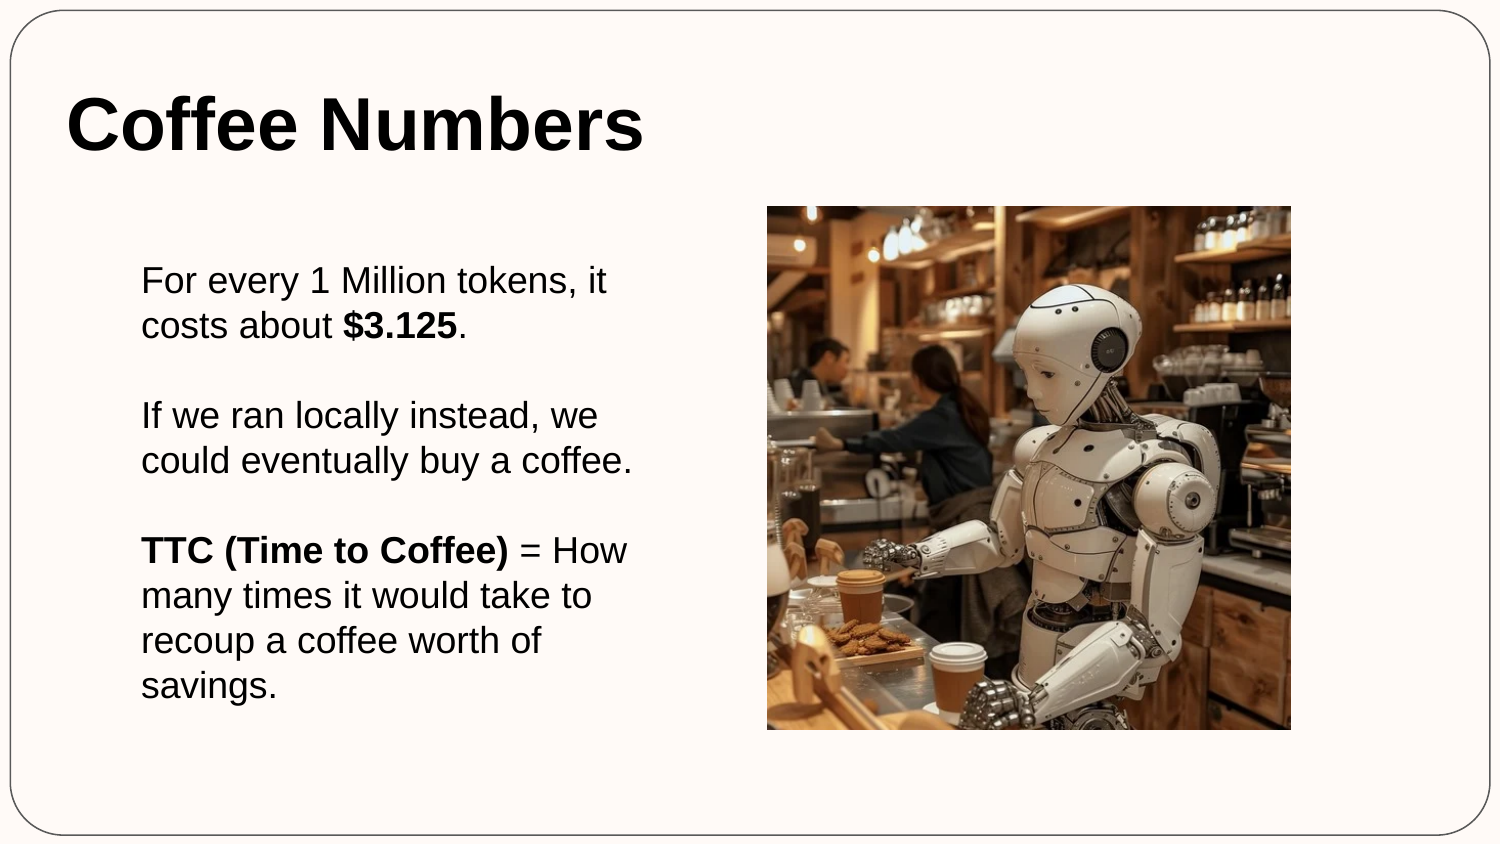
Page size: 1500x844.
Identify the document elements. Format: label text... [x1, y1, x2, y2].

picture [767, 206, 1291, 730]
title Coffee Numbers [51, 51, 1449, 190]
title For every 1 Million tokens, it costs about $3.125. If we ran locally instead, we could eventually buy a coffee. TTC (Time to Coffee) = How many times it would take to recoup a coffee worth of savings. [51, 223, 655, 739]
